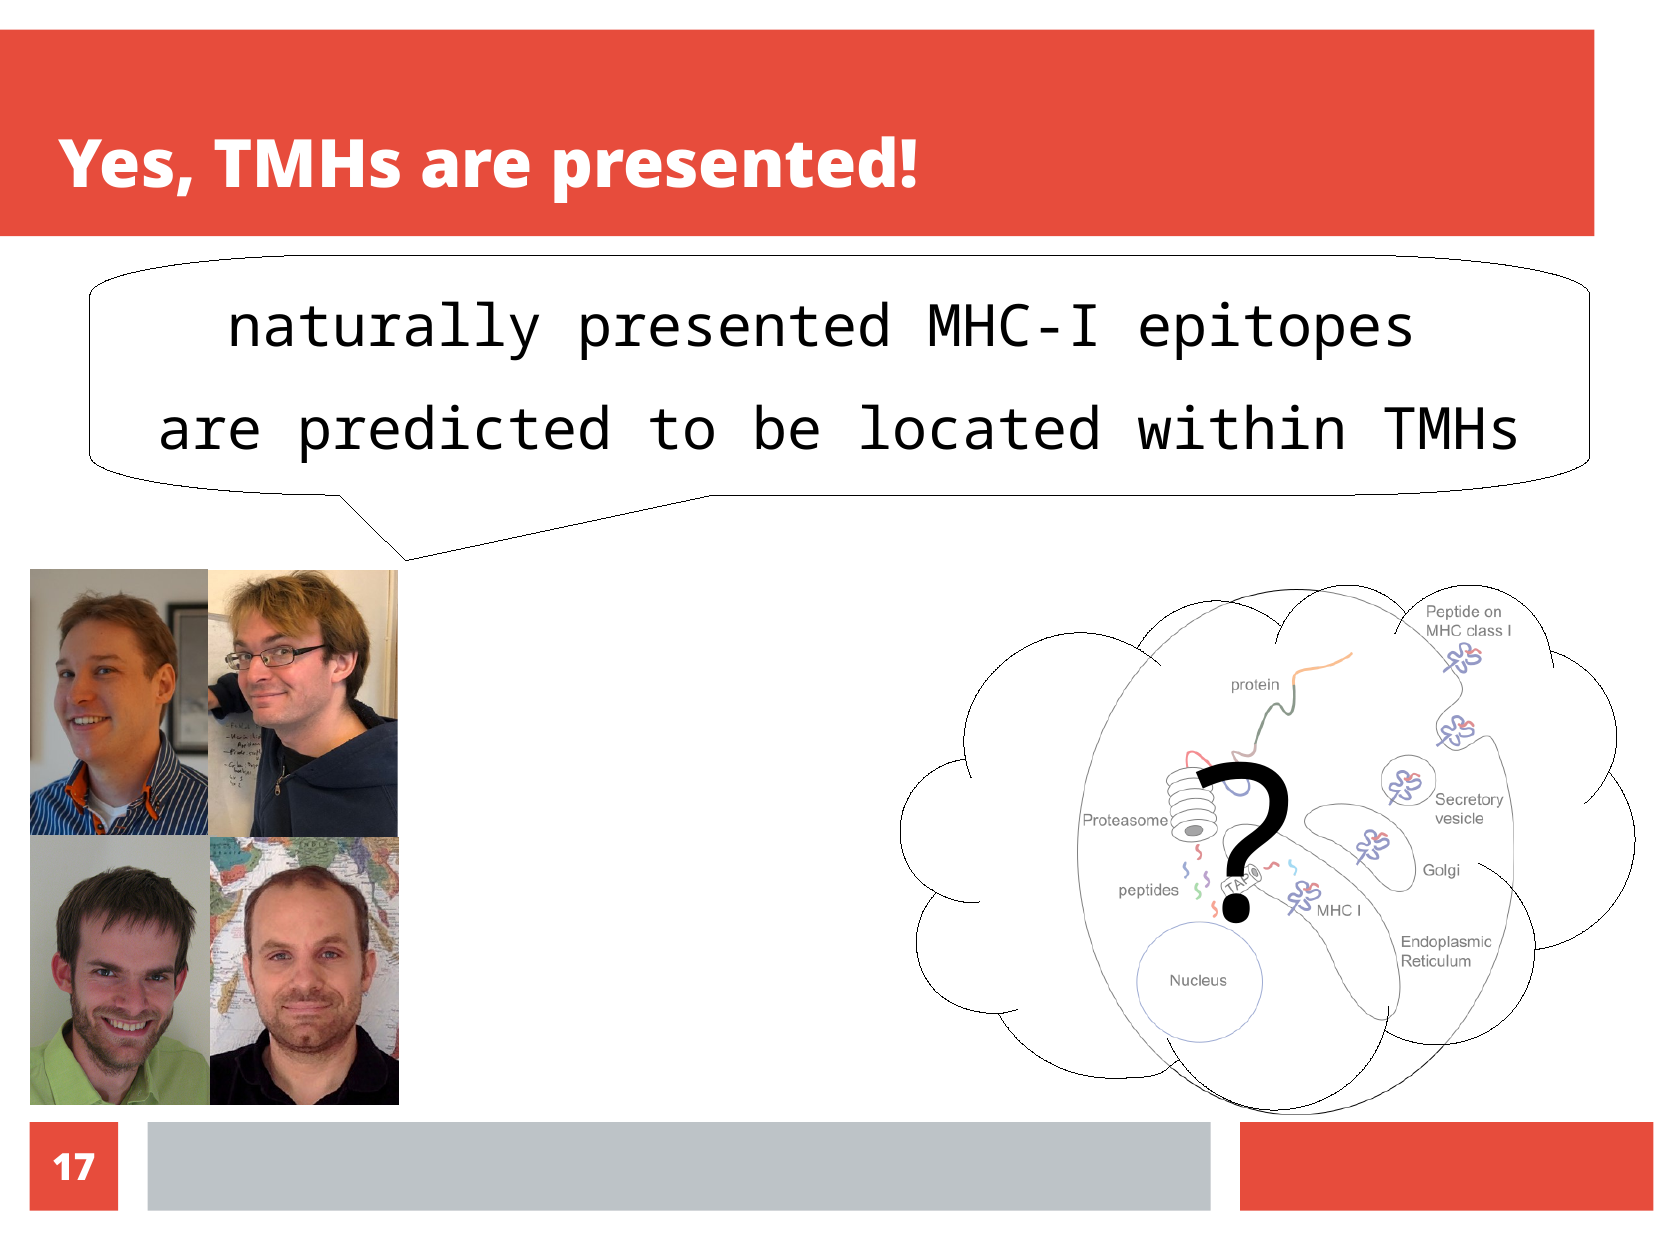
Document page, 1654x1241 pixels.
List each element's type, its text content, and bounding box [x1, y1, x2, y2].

title Yes, TMHs are presented! [59, 59, 1595, 207]
picture [30, 569, 399, 1106]
picture [1499, 589, 1514, 597]
text_box ? [900, 585, 1636, 1111]
picture [1077, 1010, 1514, 1115]
picture [1077, 589, 1320, 647]
picture [1375, 589, 1440, 612]
text_box naturally presented MHC-I epitopes are predicted to be located within TMHs [89, 255, 1590, 561]
